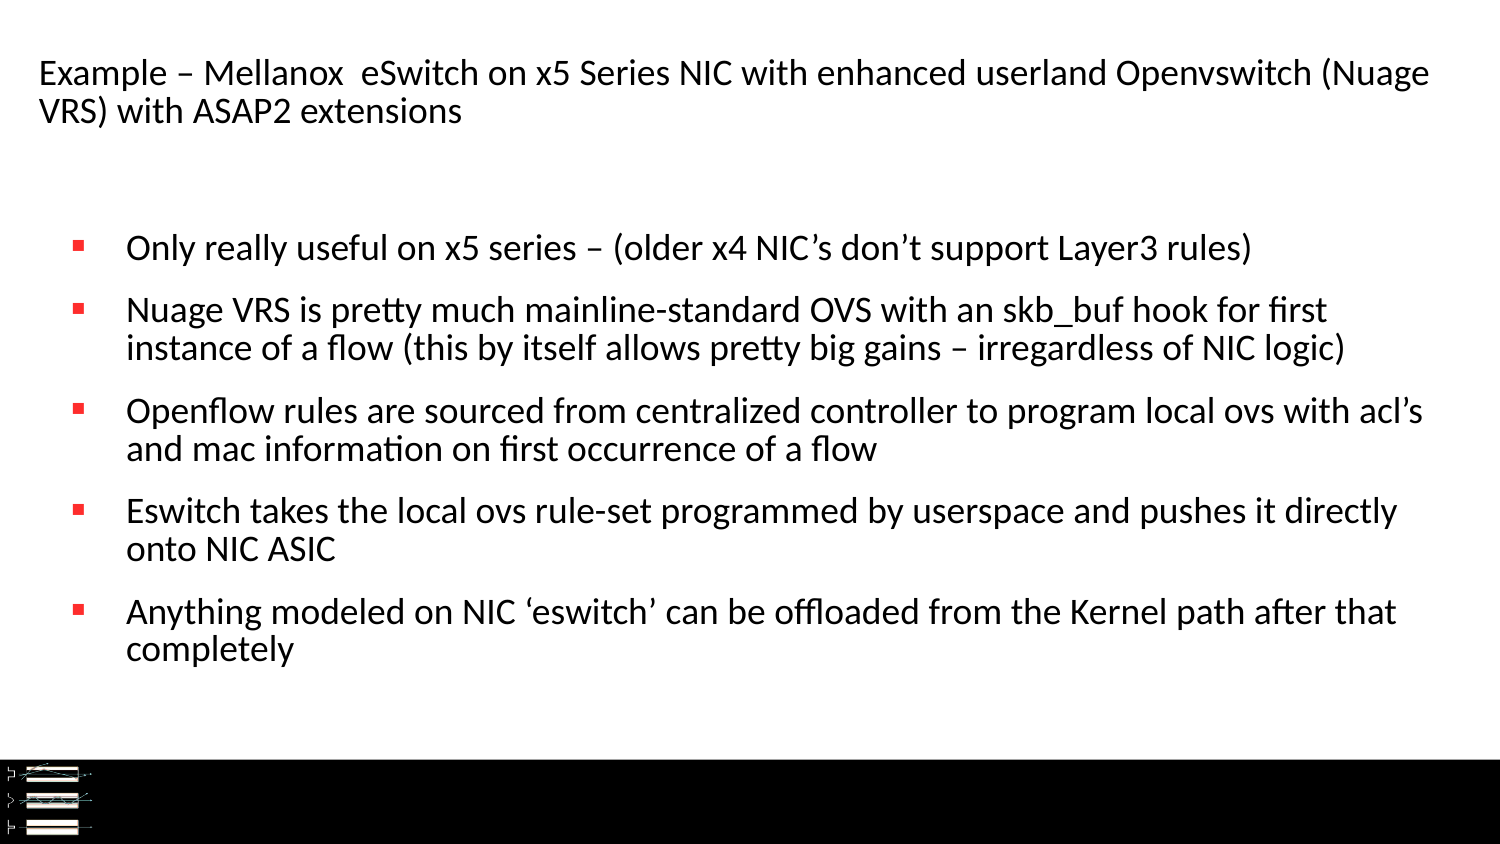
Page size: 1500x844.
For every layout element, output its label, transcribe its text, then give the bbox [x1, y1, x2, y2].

list Only really useful on x5 series – (older x4 NIC’s don’t support Layer3 rules) Nuage VRS is pretty much mainline-standard OVS with an skb_buf hook for first instance of a flow (this by itself allows pretty big gains – irregardless of NIC logic) Openflow rules are sourced from centralized controller to program local ovs with acl’s and mac information on first occurrence of a flow Eswitch takes the local ovs rule-set programmed by userspace and pushes it directly onto NIC ASIC Anything modeled on NIC ‘eswitch’ can be offloaded from the Kernel path after that completely [54, 224, 1479, 738]
picture [5, 761, 95, 837]
title Example – Mellanox eSwitch on x5 Series NIC with enhanced userland Openvswitch (Nuage VRS) with ASAP2 extensions [38, 24, 1464, 166]
